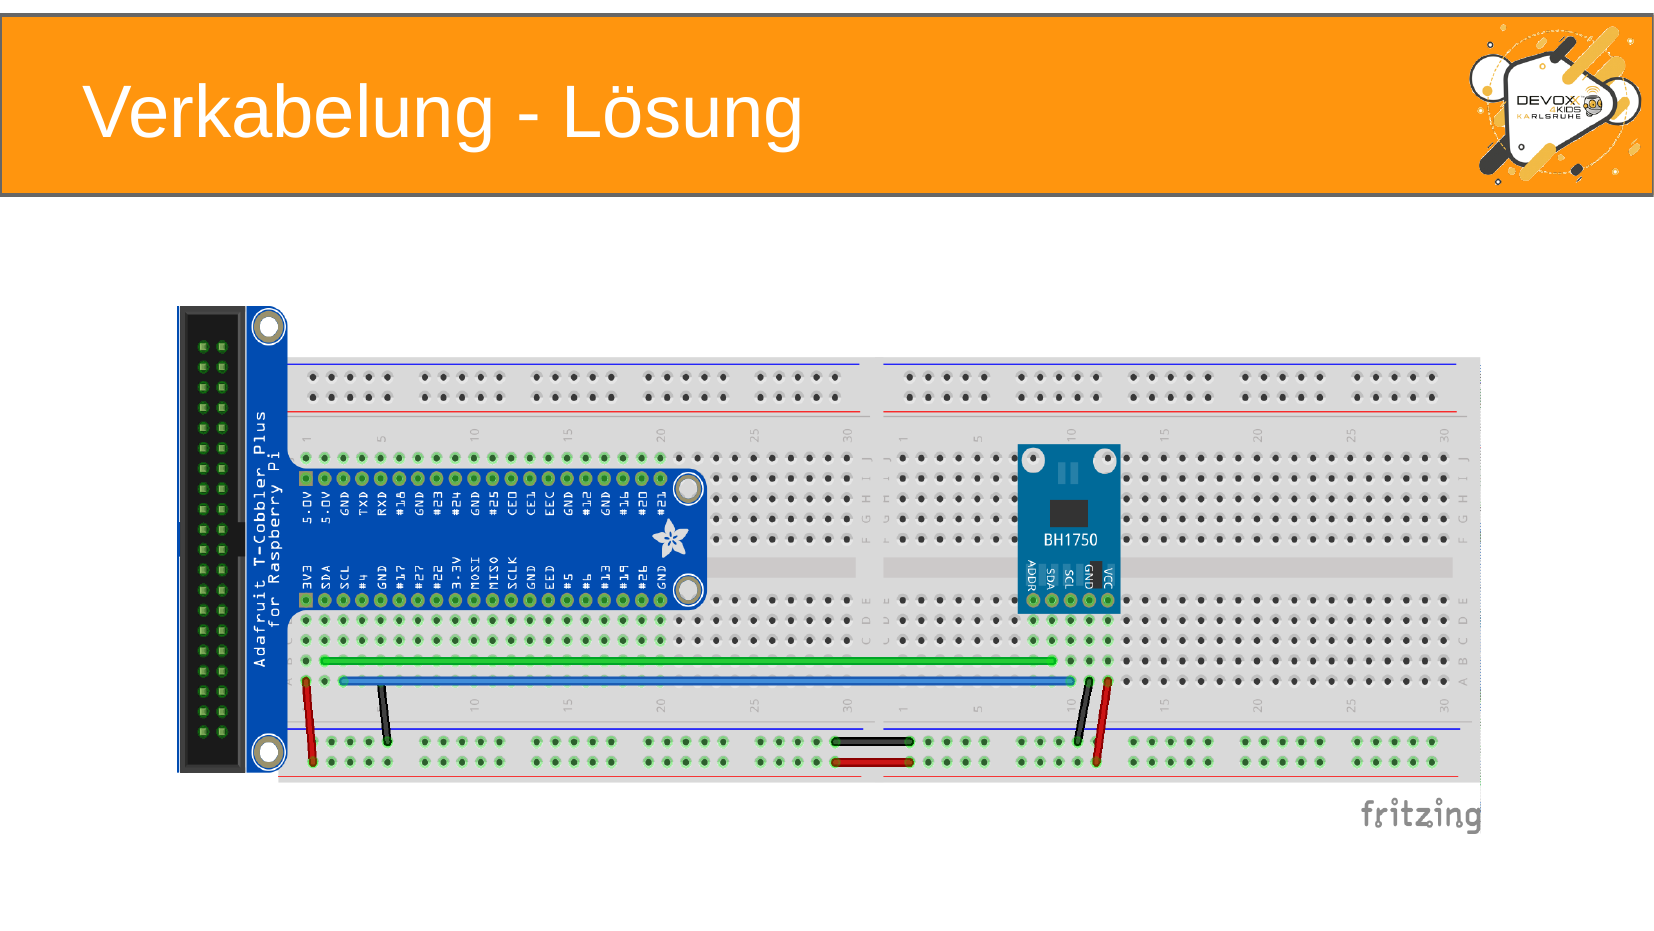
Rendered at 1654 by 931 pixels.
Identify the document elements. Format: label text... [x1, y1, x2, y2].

title Verkabelung - Lösung [82, 34, 1235, 190]
picture [177, 306, 1481, 834]
picture [1455, 14, 1654, 195]
